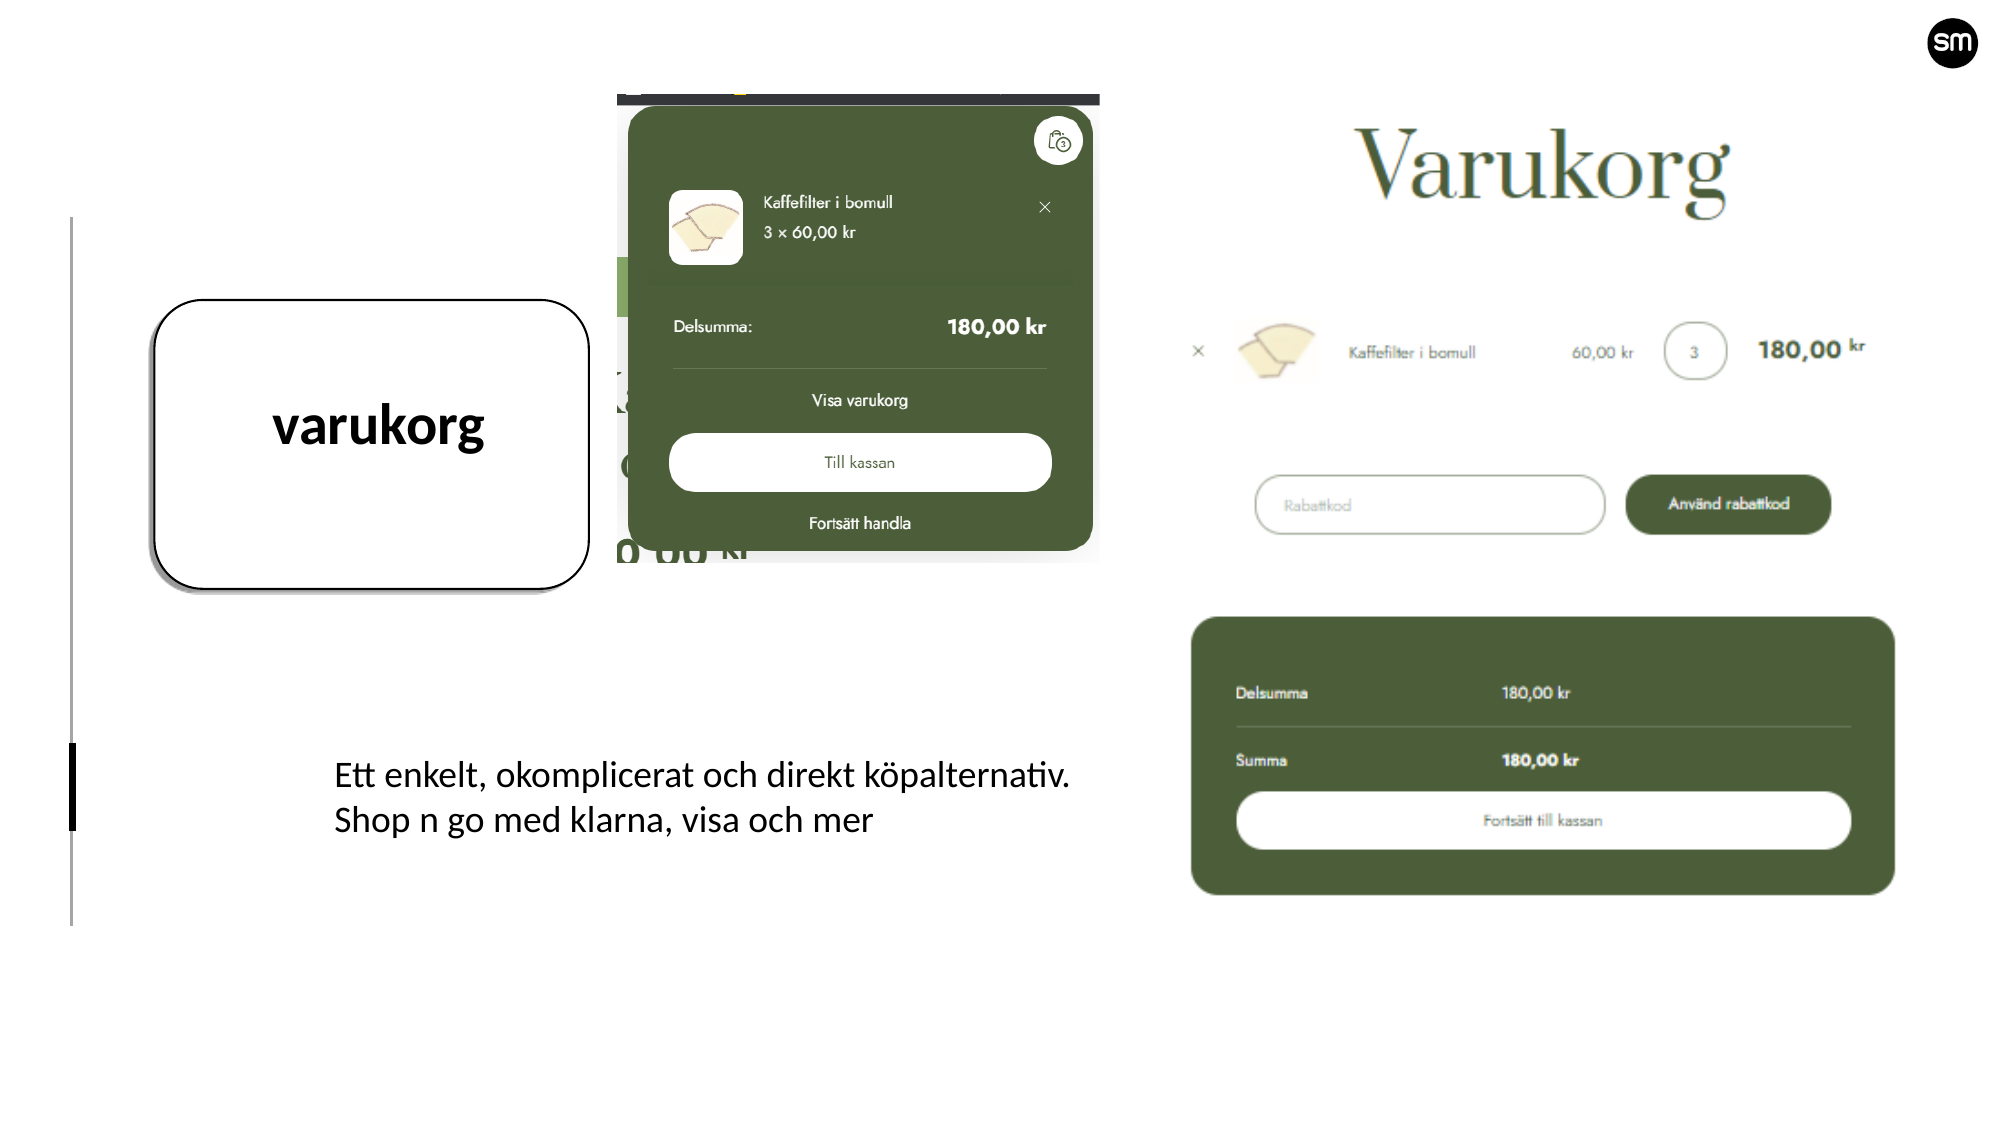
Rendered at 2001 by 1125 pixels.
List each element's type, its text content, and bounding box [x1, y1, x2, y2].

picture [1134, 94, 1985, 916]
picture [617, 94, 1100, 563]
text_box Ett enkelt, okomplicerat och direkt köpalternativ. Shop n go med klarna, visa och mer [319, 742, 1324, 849]
text_box varukorg [246, 387, 511, 474]
